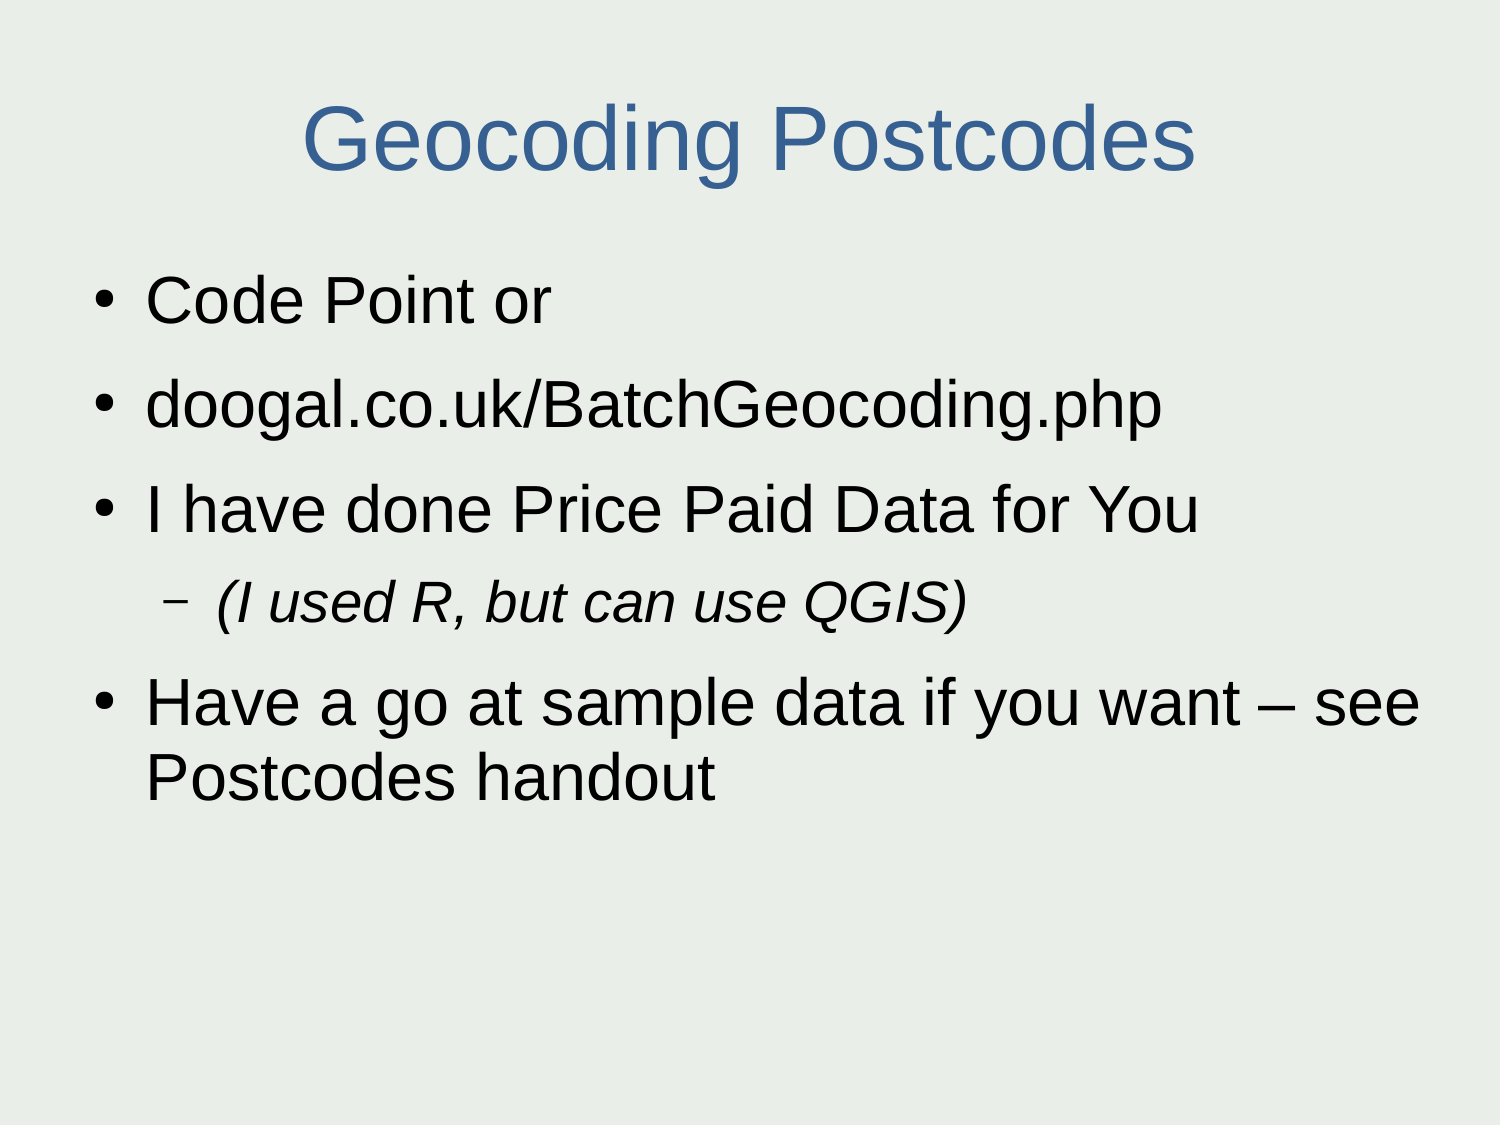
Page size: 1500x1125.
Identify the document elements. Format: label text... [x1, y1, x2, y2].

list Code Point or doogal.co.uk/BatchGeocoding.php I have done Price Paid Data for You (I used R, but can use QGIS) Have a go at sample data if you want – see Postcodes handout [75, 263, 1425, 916]
title Geocoding Postcodes [75, 44, 1425, 233]
